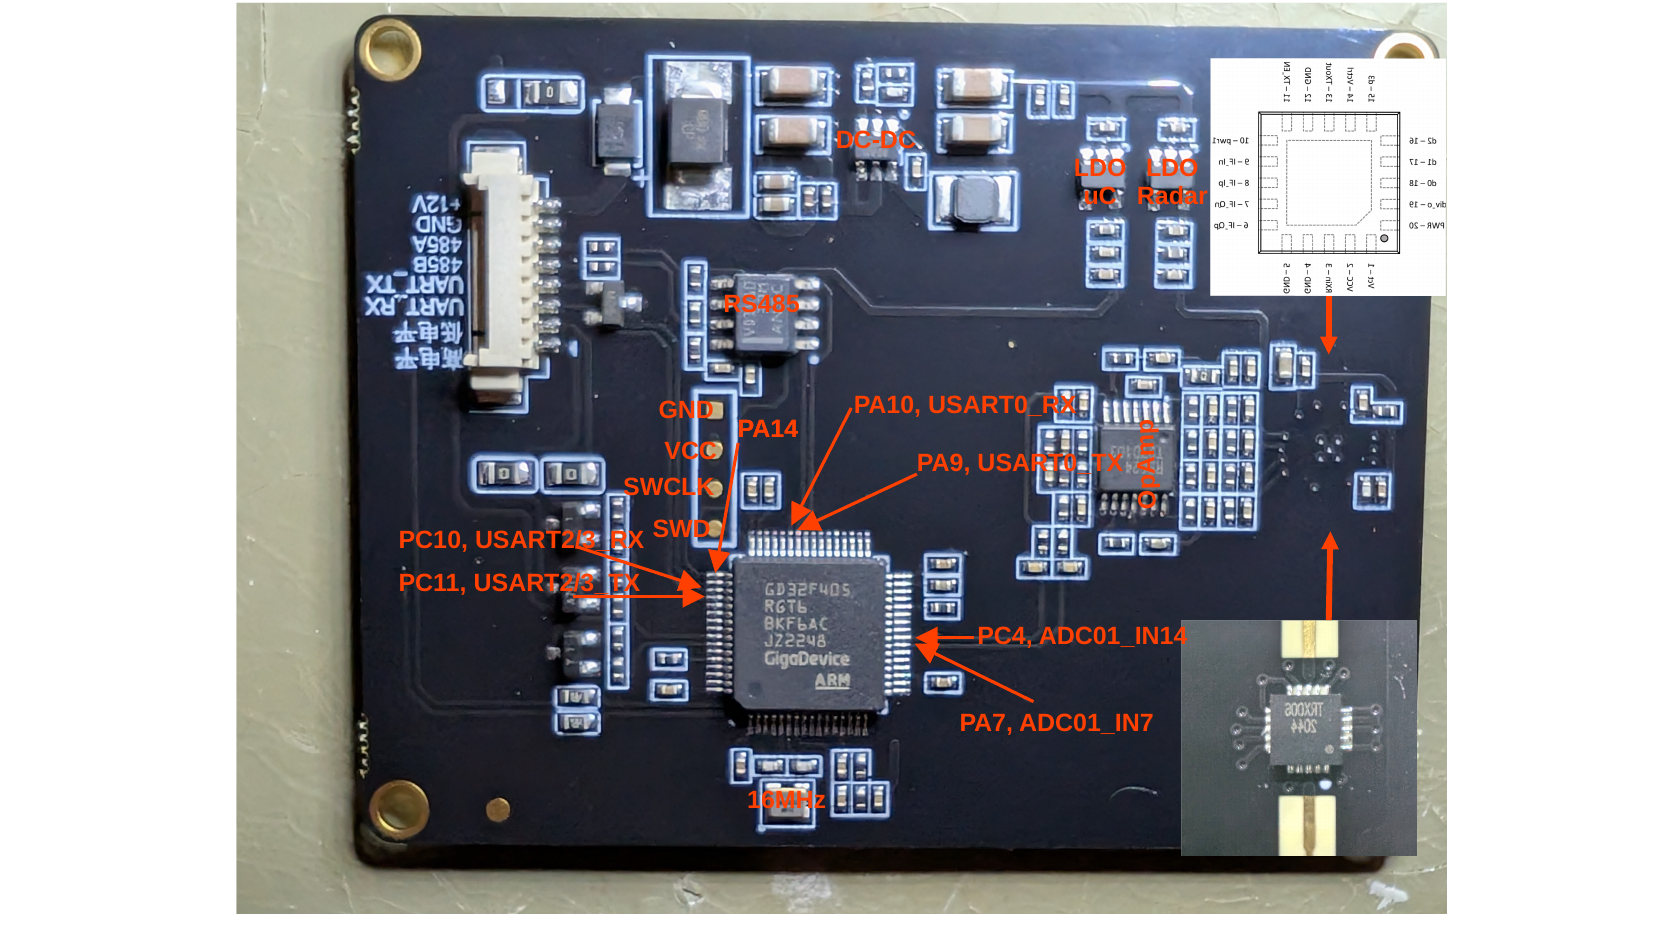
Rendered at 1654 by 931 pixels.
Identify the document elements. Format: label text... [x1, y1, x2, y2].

text_box PC4, ADC01_IN14 [962, 614, 1203, 657]
text_box PA14 [723, 407, 814, 451]
text_box RS485 [708, 281, 815, 325]
text_box GND [643, 388, 729, 432]
text_box SWD [721, 527, 726, 551]
text_box PA7, ADC01_IN7 [944, 701, 1170, 745]
text_box SWD [637, 507, 725, 551]
text_box PC10, USART2/3_RX [383, 518, 660, 562]
text_box VCC [649, 429, 733, 473]
text_box 16MHz [732, 778, 842, 821]
text_box PA9, USART0_TX [902, 441, 1124, 485]
text_box PC11, USART2/3_TX [383, 561, 656, 604]
text_box SWCLK [608, 465, 730, 508]
text_box DC-DC [821, 118, 932, 161]
text_box LDO uC [1059, 146, 1122, 217]
picture [236, 2, 1447, 914]
text_box PA10, USART0_RX [838, 383, 1152, 427]
text_box LDO Radar [1122, 146, 1210, 218]
text_box OpAmp [1122, 403, 1170, 525]
